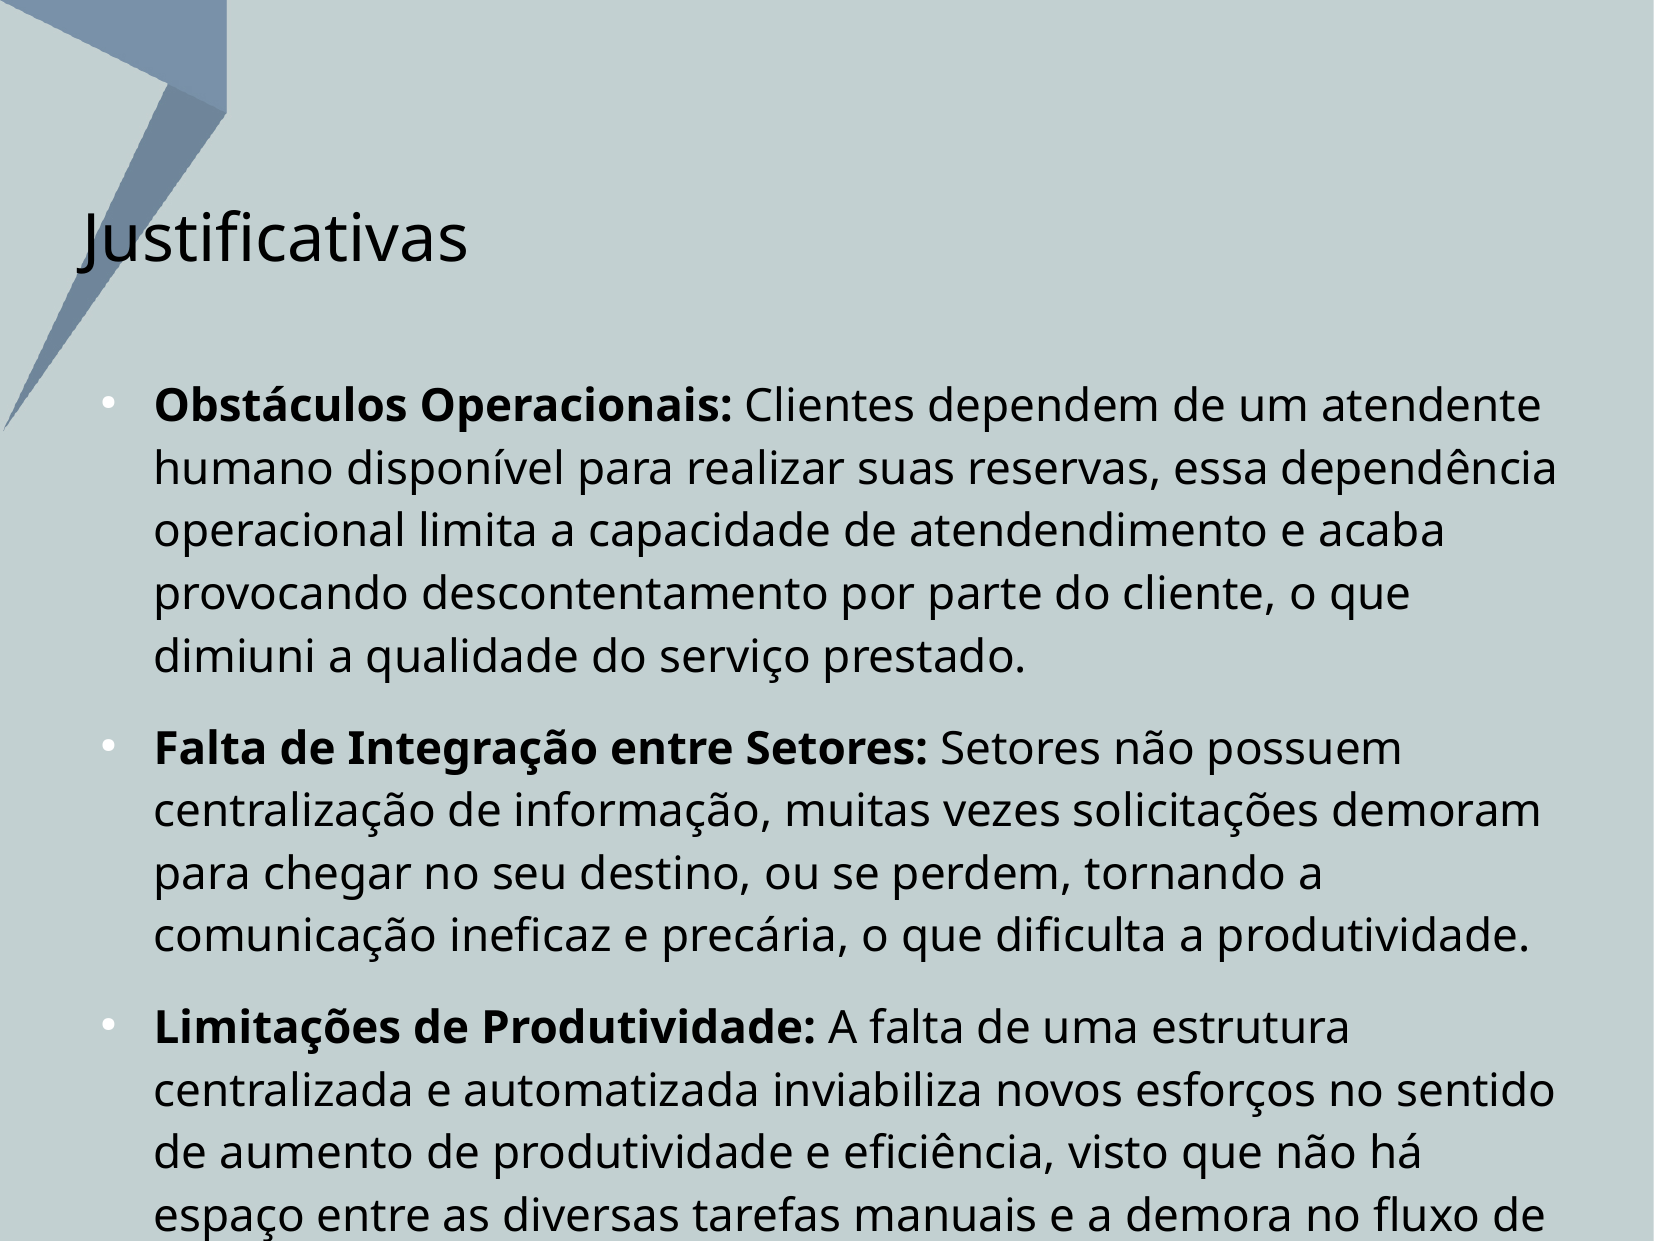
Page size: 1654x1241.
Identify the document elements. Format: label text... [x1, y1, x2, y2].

picture [0, 0, 1654, 1241]
title Justificativas [82, 139, 1571, 332]
list Obstáculos Operacionais: Clientes dependem de um atendente humano disponível para realizar suas reservas, essa dependência operacional limita a capacidade de atendendimento e acaba provocando descontentamento por parte do cliente, o que dimiuni a qualidade do serviço prestado. Falta de Integração entre Setores: Setores não possuem centralização de informação, muitas vezes solicitações demoram para chegar no seu destino, ou se perdem, tornando a comunicação ineficaz e precária, o que dificulta a produtividade. Limitações de Produtividade: A falta de uma estrutura centralizada e automatizada inviabiliza novos esforços no sentido de aumento de produtividade e eficiência, visto que não há espaço entre as diversas tarefas manuais e a demora no fluxo de informações. [82, 372, 1571, 1147]
picture [209, 1209, 222, 1228]
